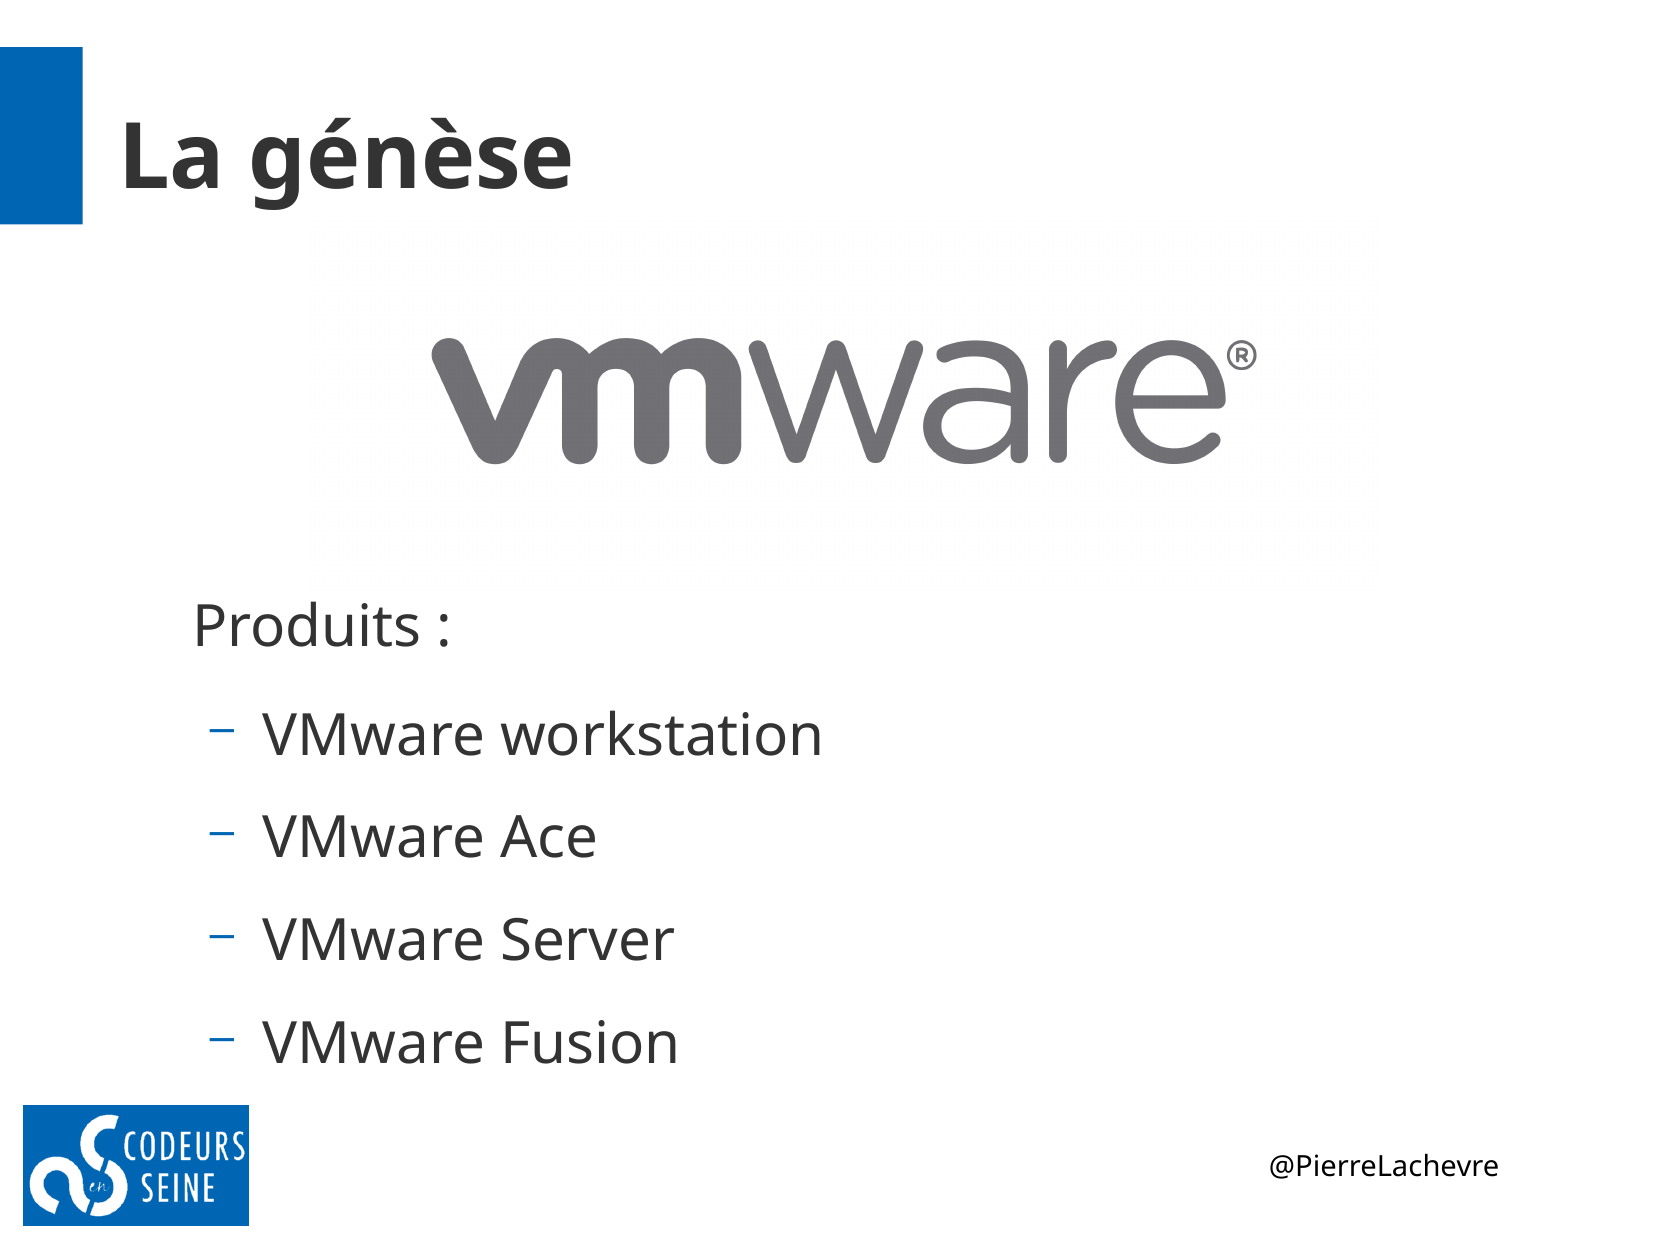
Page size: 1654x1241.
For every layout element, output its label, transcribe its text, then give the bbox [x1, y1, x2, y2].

picture [23, 1105, 249, 1226]
list Produits : VMware workstation VMware Ace VMware Server VMware Fusion [121, 584, 1539, 1079]
picture [306, 212, 1382, 590]
title La génèse [118, 49, 1571, 257]
